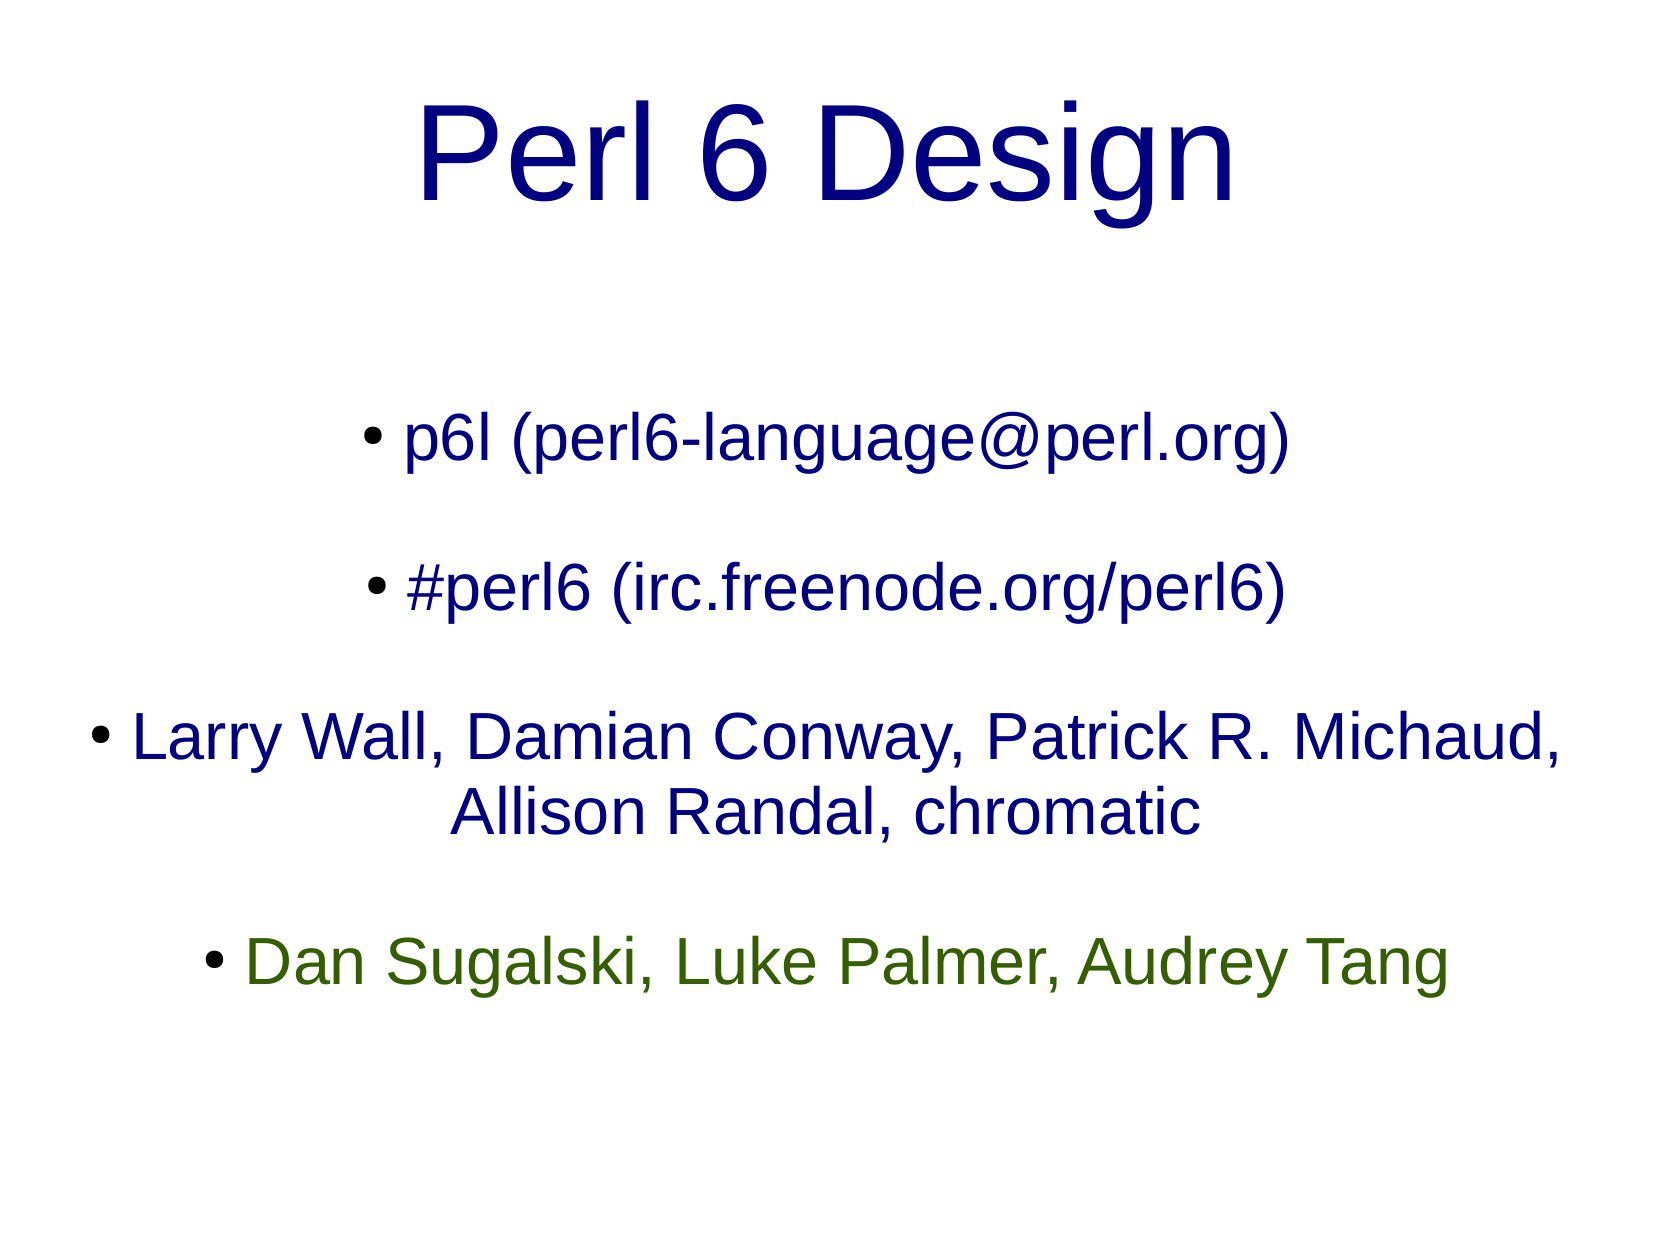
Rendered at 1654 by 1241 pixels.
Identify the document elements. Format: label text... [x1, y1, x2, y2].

subtitle p6l (perl6-language@perl.org) #perl6 (irc.freenode.org/perl6) Larry Wall, Damian Conway, Patrick R. Michaud, Allison Randal, chromatic Dan Sugalski, Luke Palmer, Audrey Tang [82, 290, 1571, 1109]
title Perl 6 Design [82, 49, 1571, 257]
